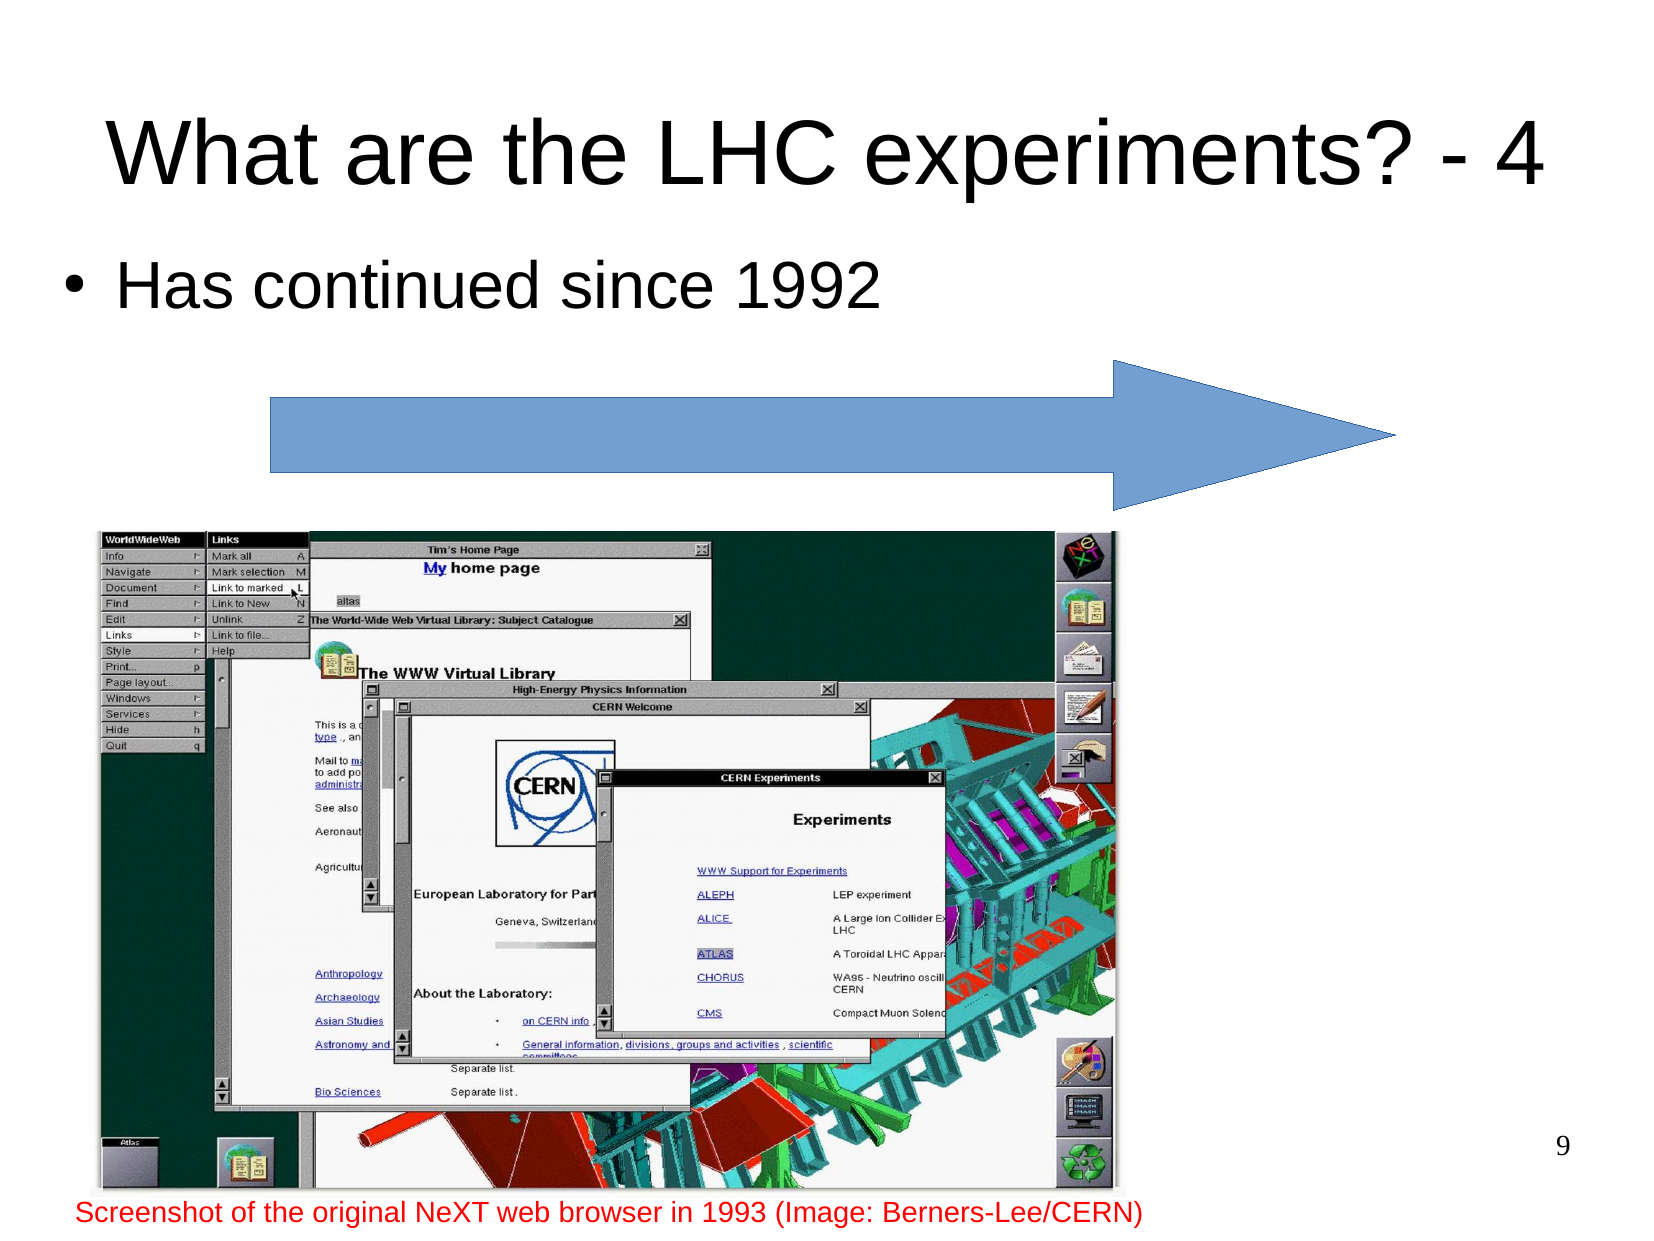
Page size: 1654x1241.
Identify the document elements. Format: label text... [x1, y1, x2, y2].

picture [90, 531, 1126, 1188]
text_box Screenshot of the original NeXT web browser in 1993 (Image: Berners-Lee/CERN) [60, 1188, 1186, 1236]
text_box [270, 360, 1396, 511]
list Has continued since 1992 [45, 248, 1606, 968]
title What are the LHC experiments? - 4 [82, 49, 1571, 248]
